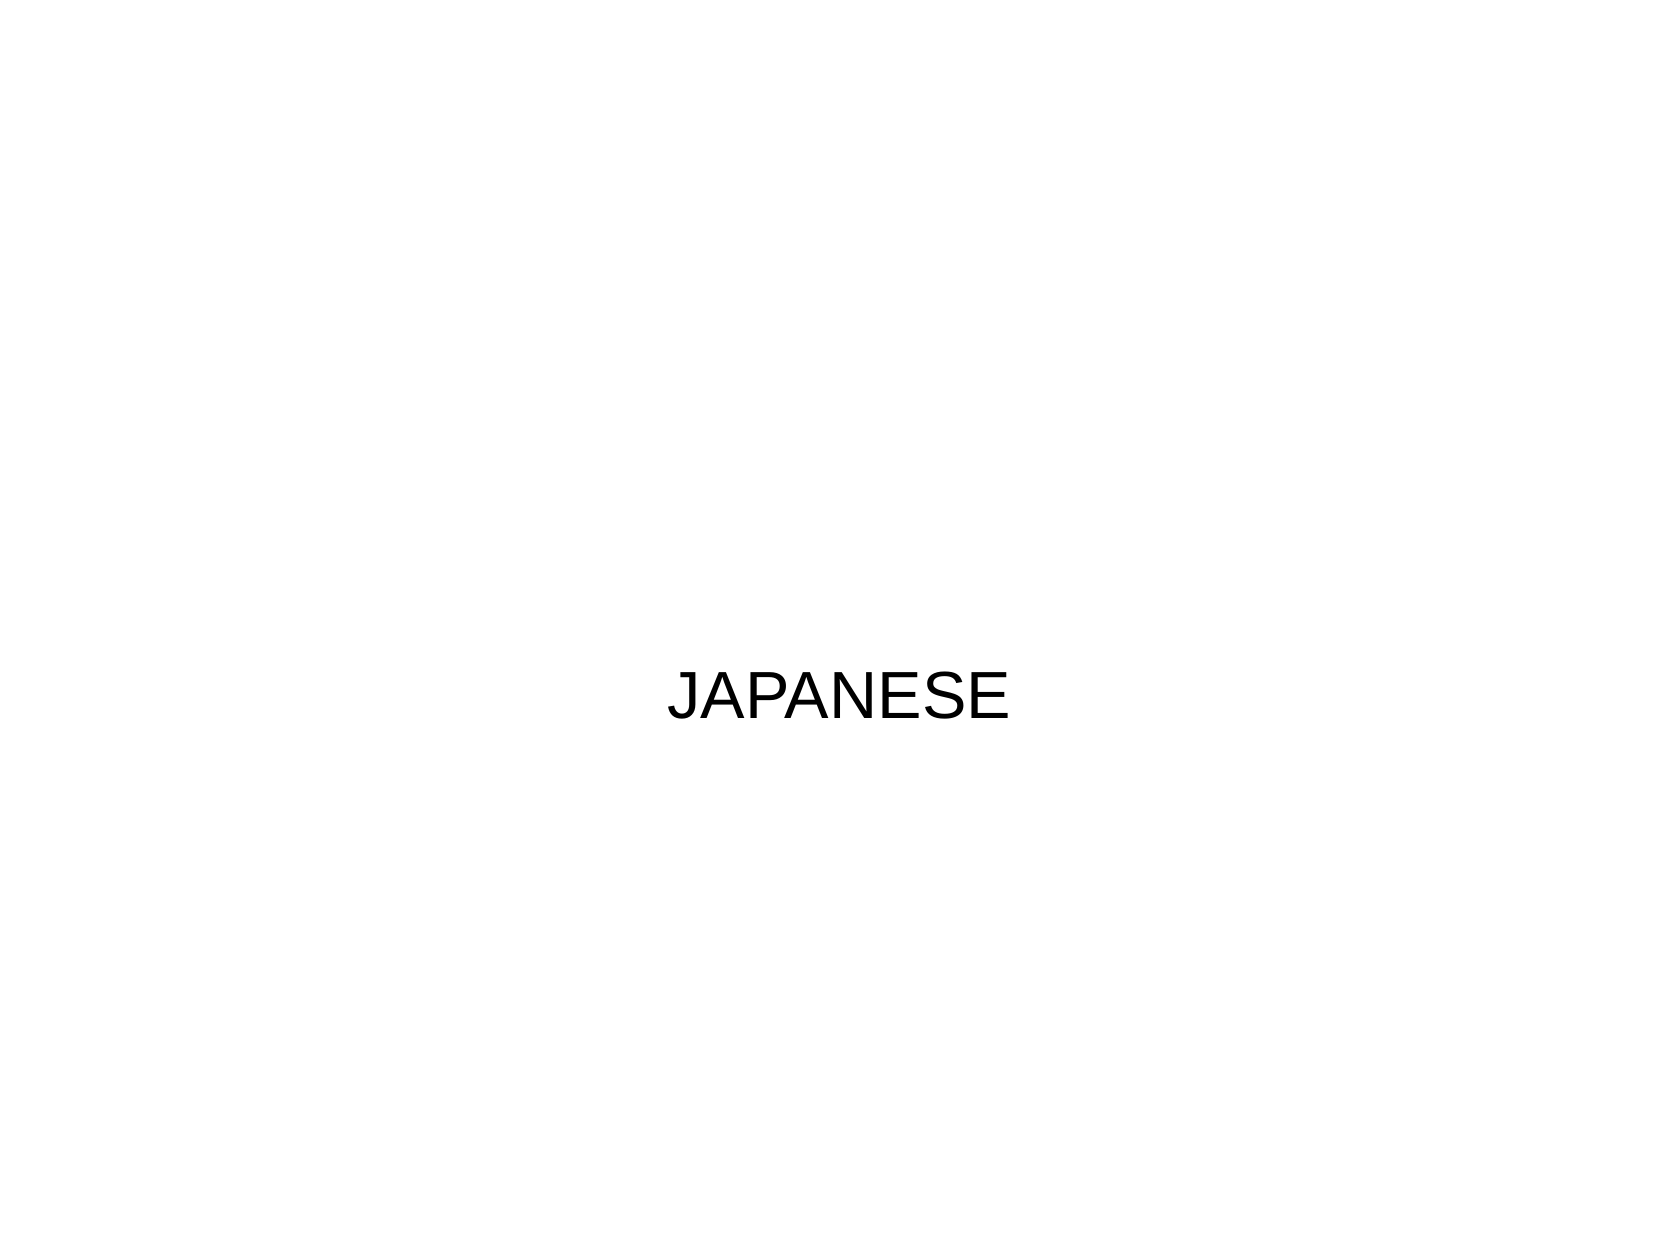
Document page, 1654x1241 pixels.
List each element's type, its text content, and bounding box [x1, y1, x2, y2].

subtitle JAPANESE [25, 233, 1654, 1158]
